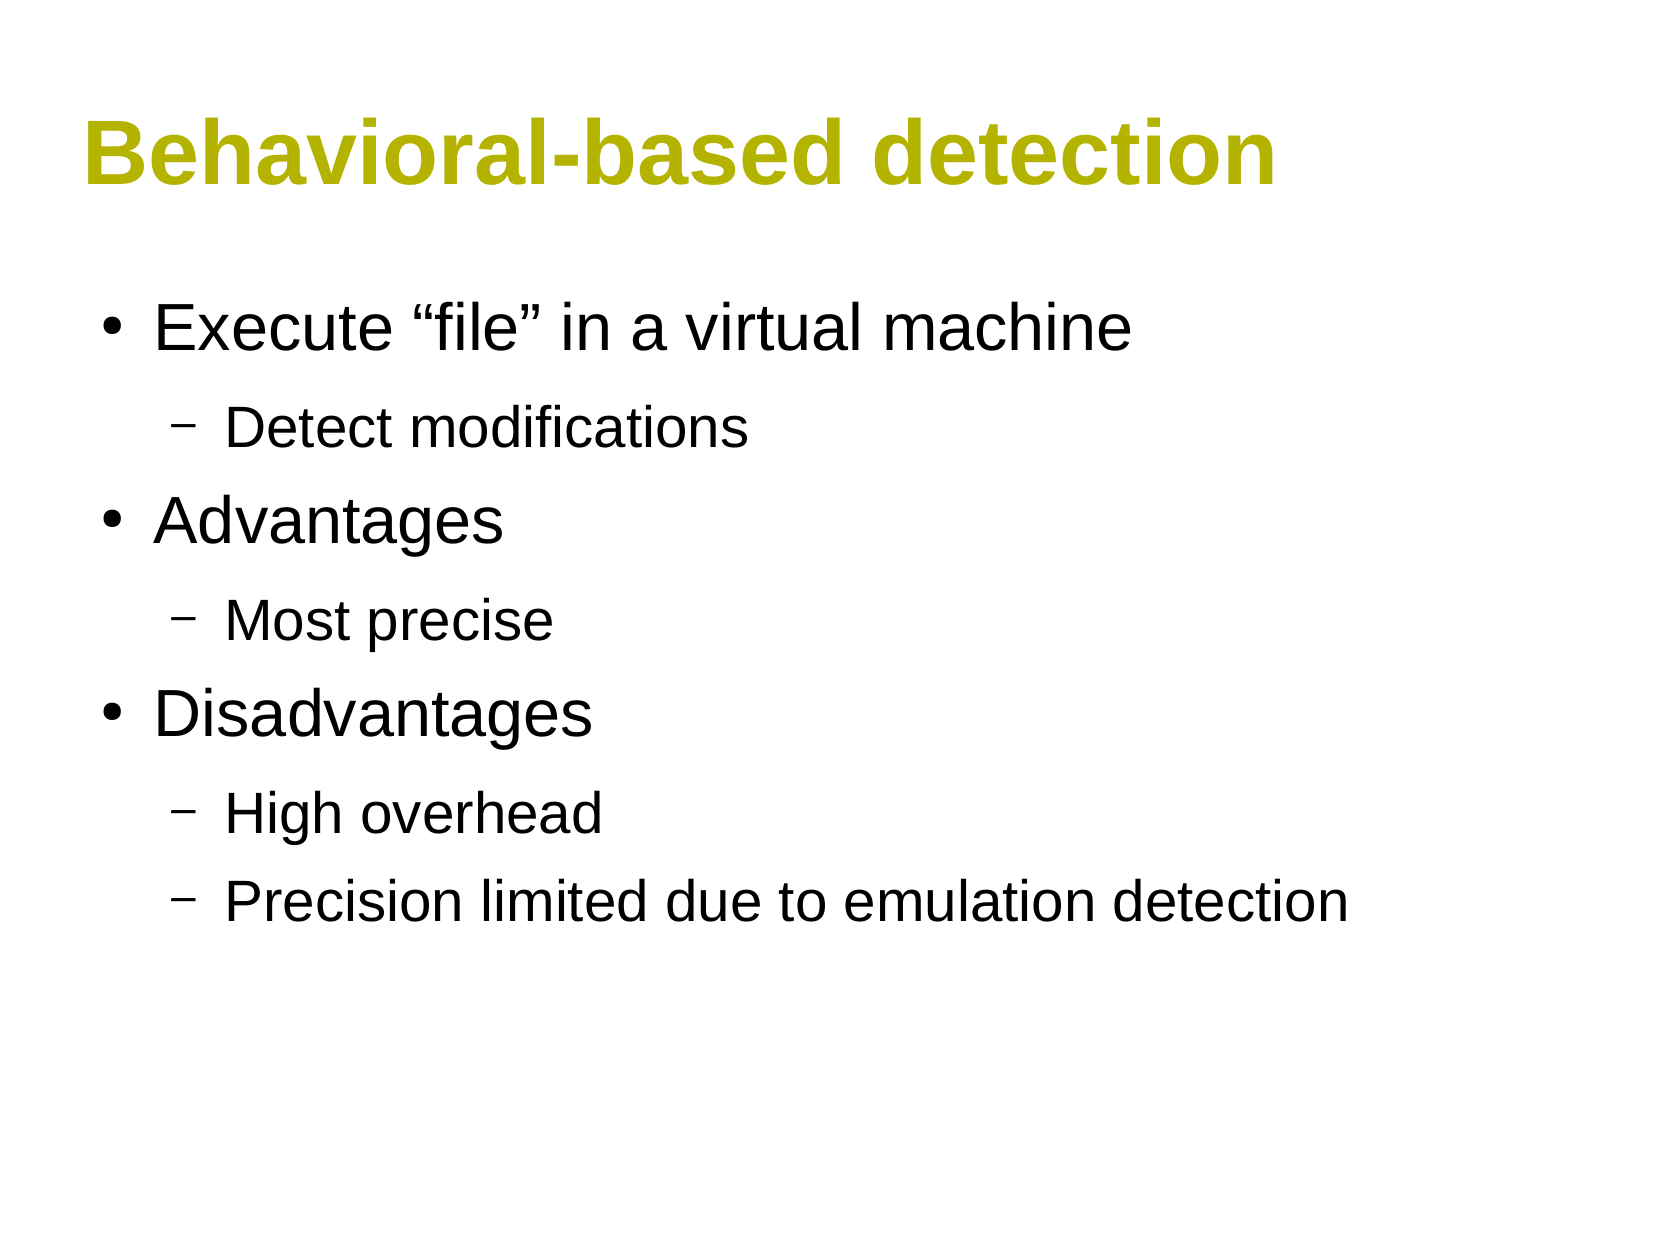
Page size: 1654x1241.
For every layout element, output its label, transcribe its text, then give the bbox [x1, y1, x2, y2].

list Execute “file” in a virtual machine Detect modifications Advantages Most precise Disadvantages High overhead Precision limited due to emulation detection [82, 290, 1571, 1081]
title Behavioral-based detection [82, 49, 1571, 257]
